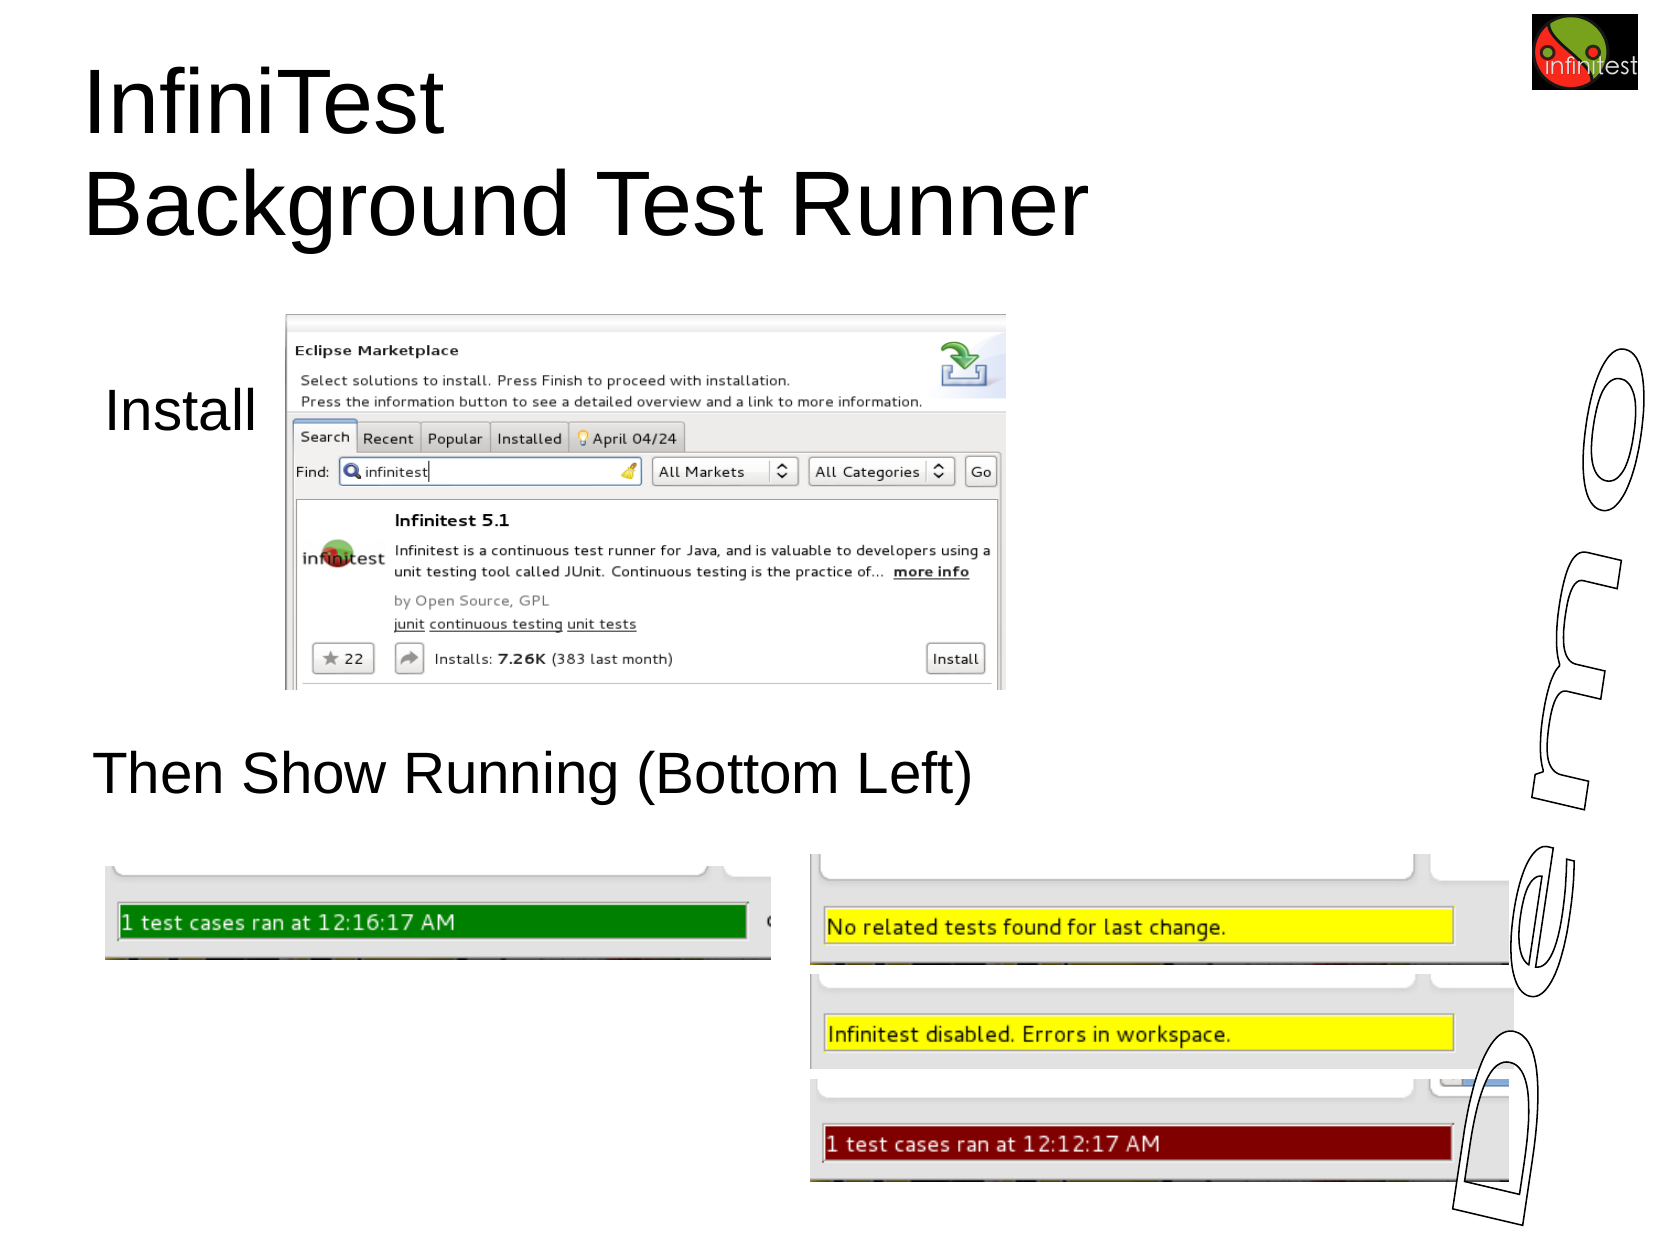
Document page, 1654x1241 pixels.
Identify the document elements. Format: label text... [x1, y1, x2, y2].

picture [1495, 1063, 1514, 1069]
picture [810, 1079, 1475, 1182]
picture [810, 854, 1509, 965]
picture [1532, 14, 1638, 90]
picture [285, 314, 1006, 691]
text_box Demo [1531, 552, 1622, 810]
picture [810, 974, 1514, 1069]
text_box Then Show Running (Bottom Left) [77, 733, 991, 826]
picture [105, 866, 771, 961]
text_box Demo [1452, 1031, 1538, 1226]
text_box Demo [1510, 846, 1575, 997]
picture [1465, 1079, 1509, 1182]
text_box Demo [1583, 349, 1644, 511]
text_box Install [90, 370, 273, 451]
title InfiniTest Background Test Runner [82, 49, 1571, 257]
